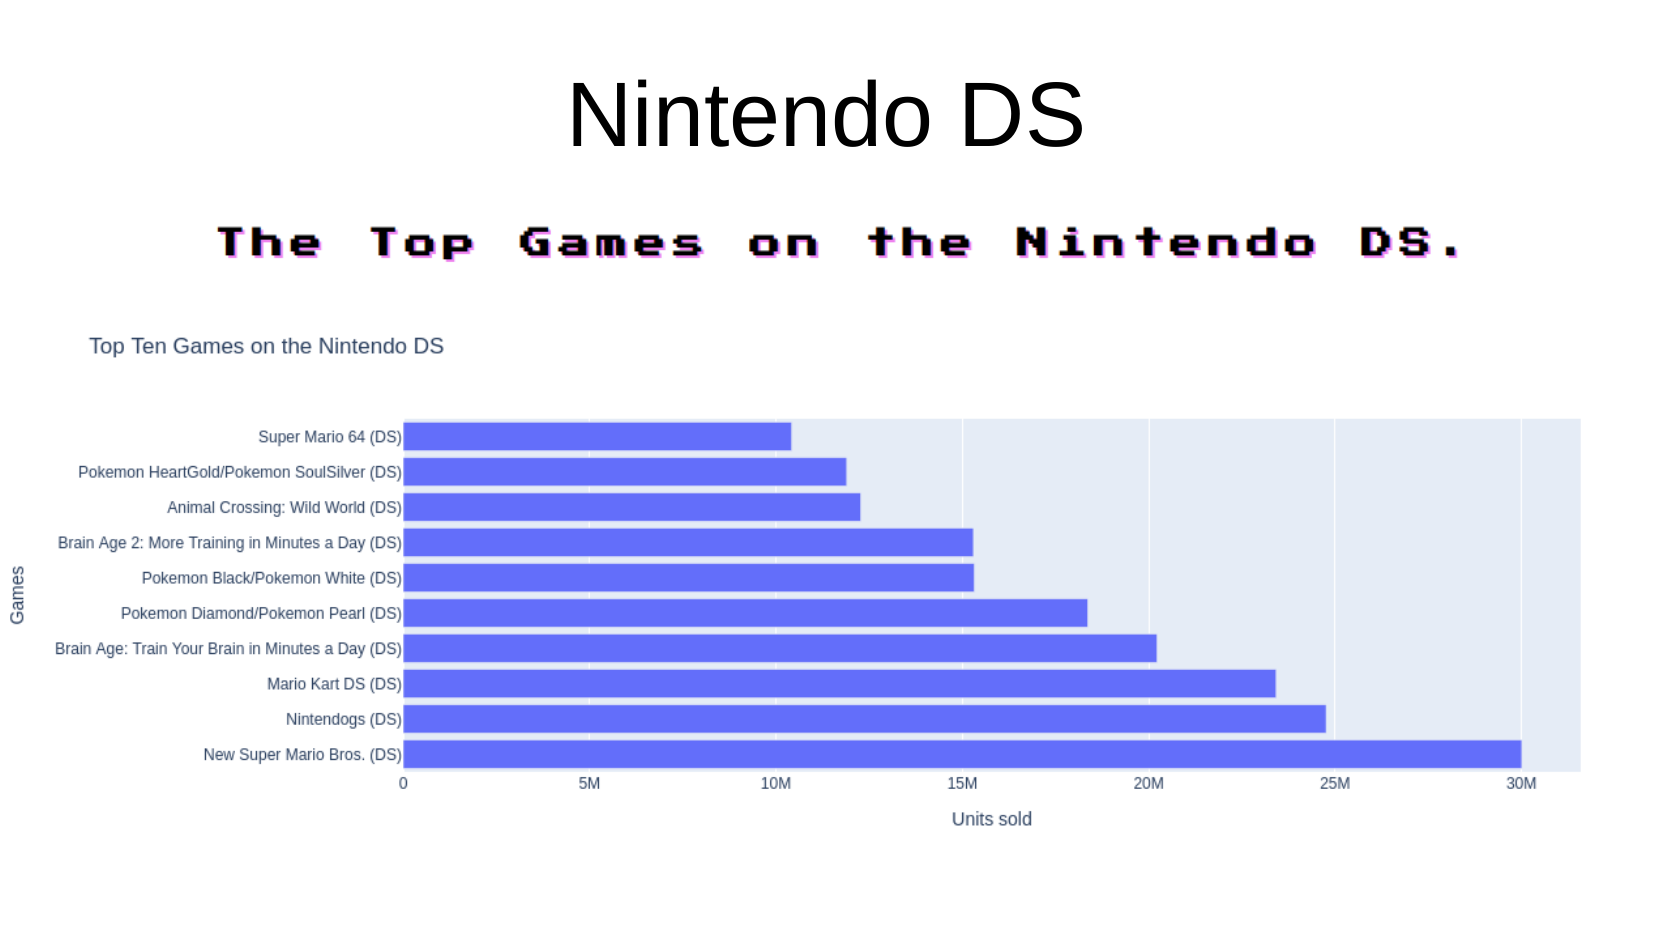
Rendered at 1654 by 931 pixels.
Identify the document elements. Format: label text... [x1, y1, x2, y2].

title Nintendo DS [82, 37, 1571, 193]
picture [0, 198, 1654, 857]
